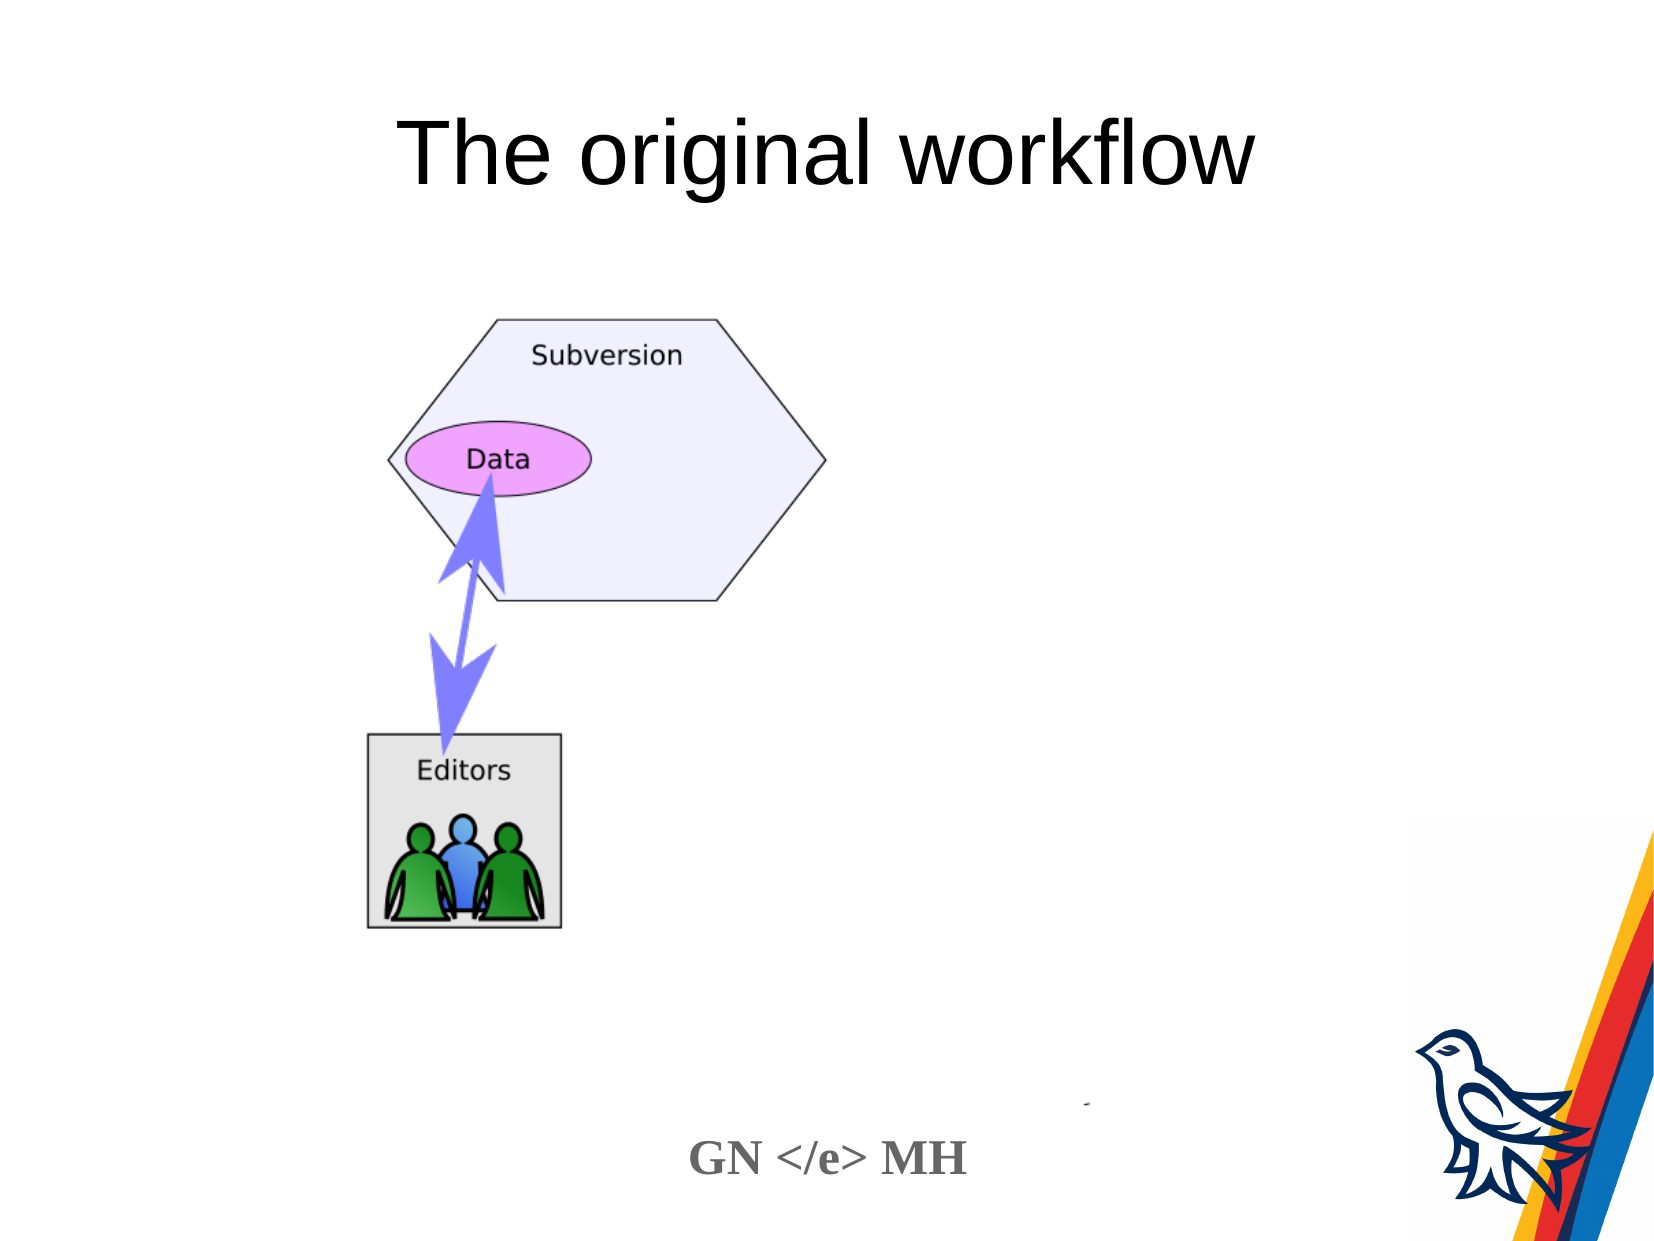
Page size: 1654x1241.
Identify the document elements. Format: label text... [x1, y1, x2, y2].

picture [1407, 820, 1654, 1241]
picture [343, 295, 1311, 1130]
title The original workflow [82, 49, 1571, 257]
